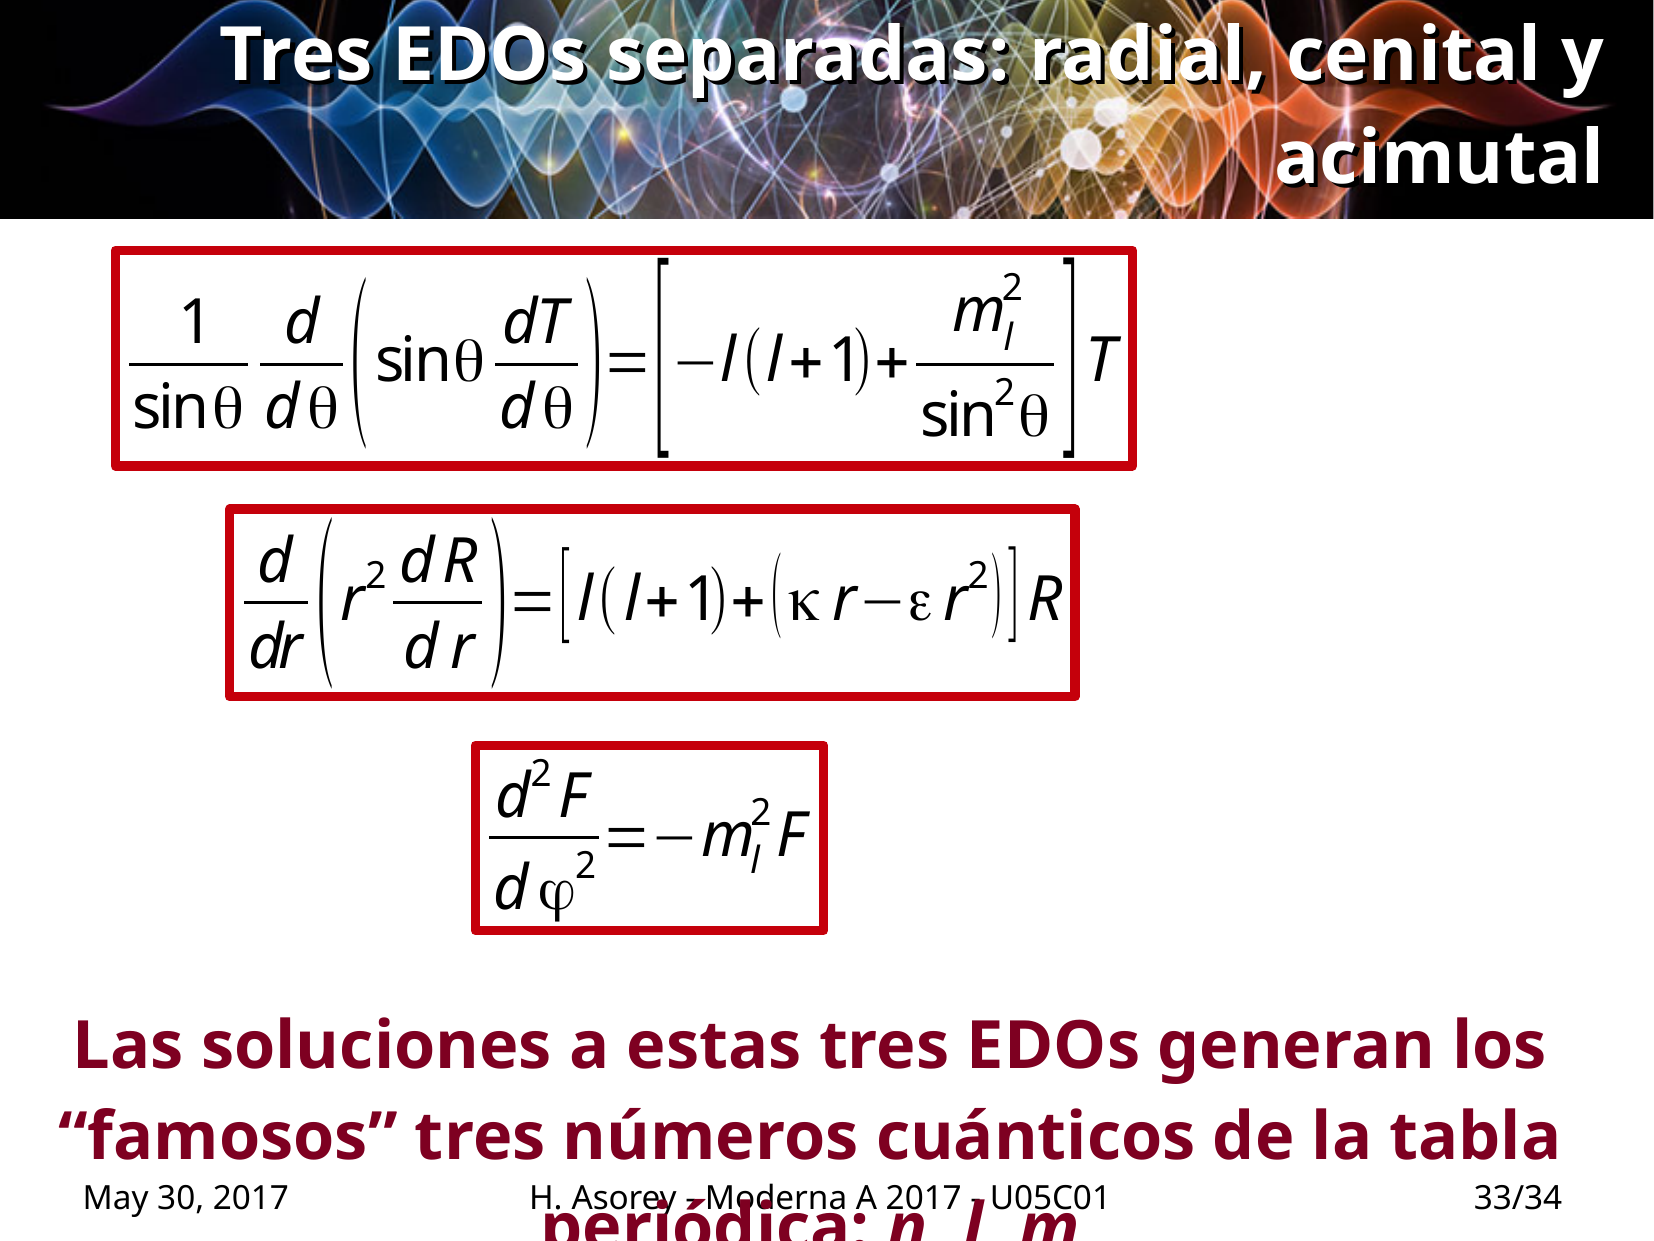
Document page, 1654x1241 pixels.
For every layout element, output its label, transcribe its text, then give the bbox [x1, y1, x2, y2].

chart [234, 513, 1071, 692]
chart [480, 750, 819, 926]
picture [0, 0, 1654, 219]
chart [120, 255, 1128, 462]
title Tres EDOs separadas: radial, cenital y acimutal [45, 15, 1606, 191]
text_box Las soluciones a estas tres EDOs generan los “famosos” tres números cuánticos de la tabla periódica: n, l, m [0, 990, 1621, 1168]
